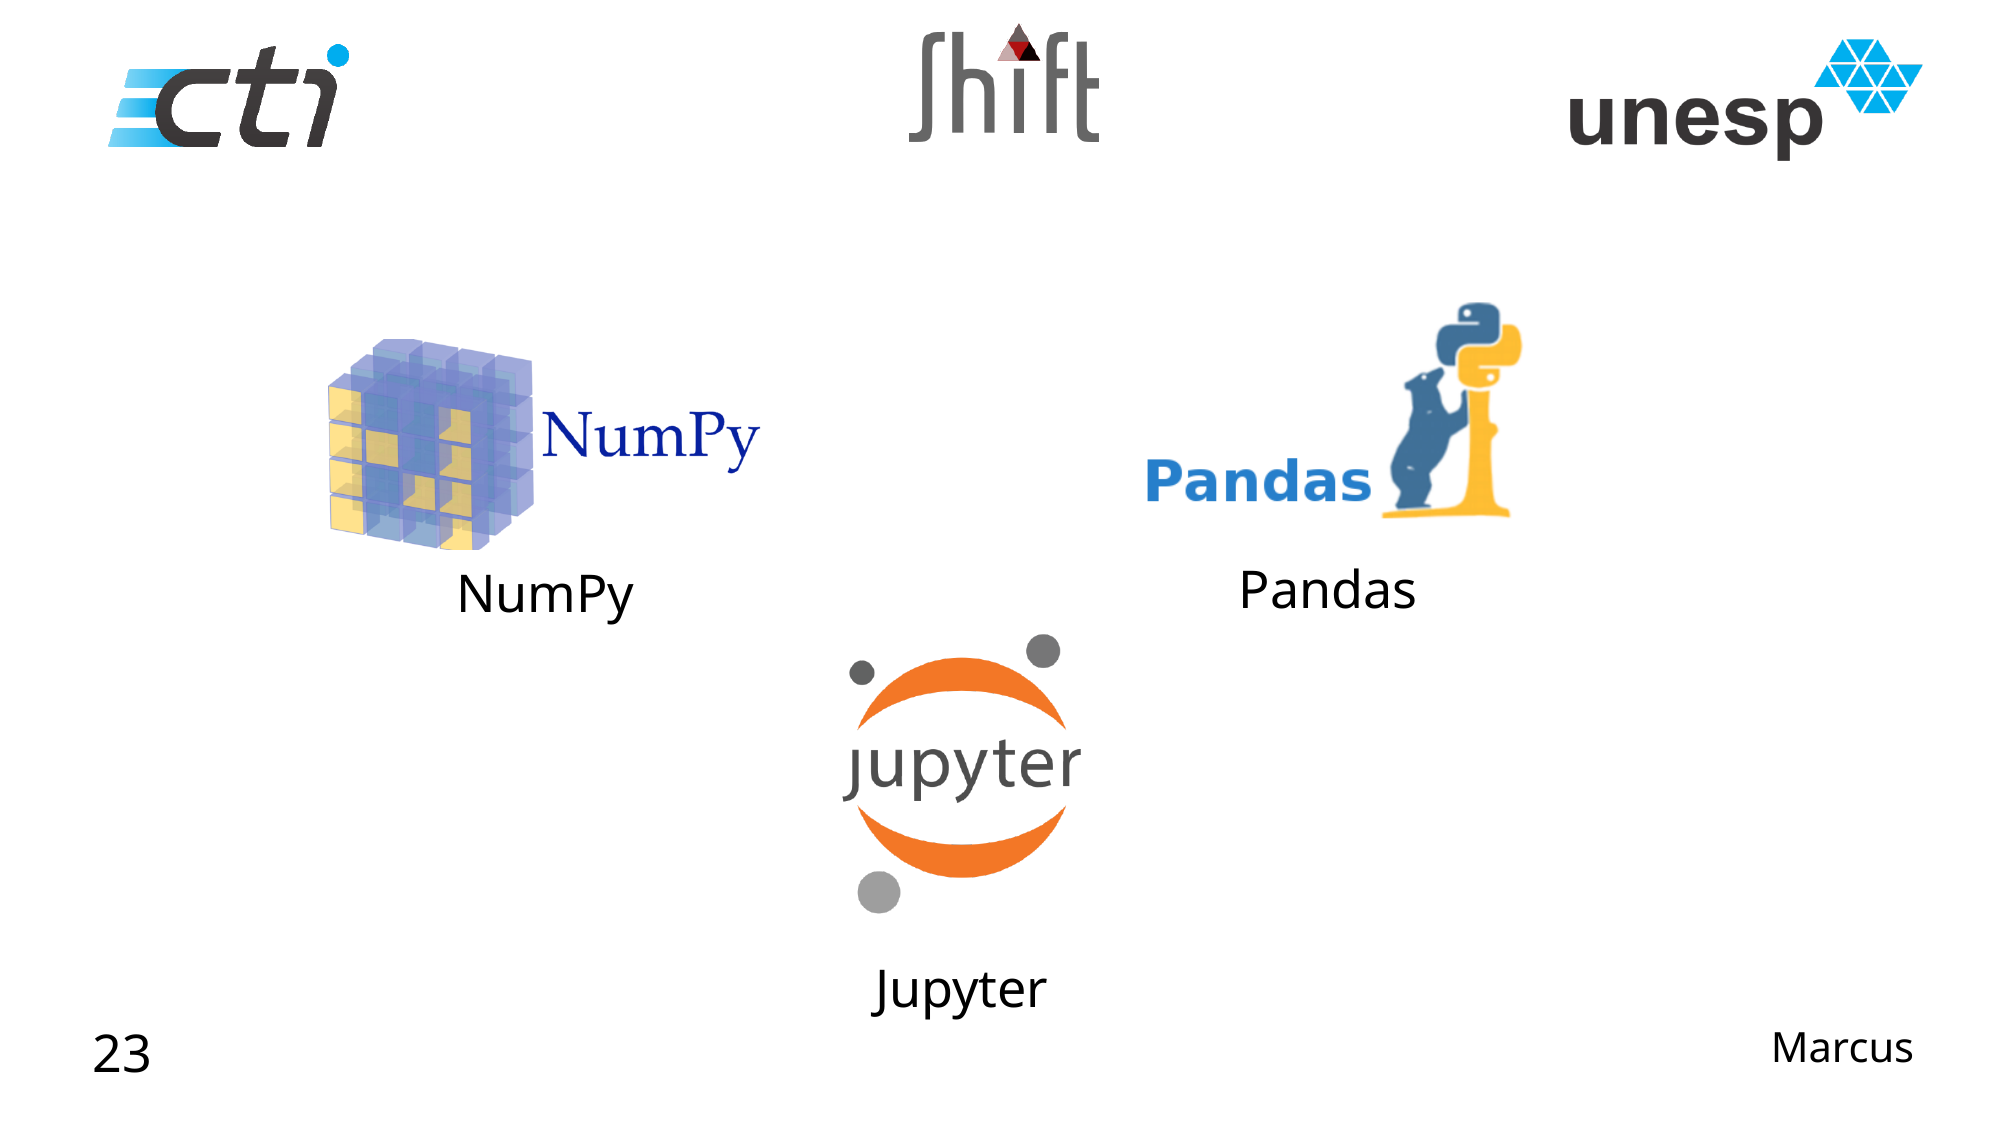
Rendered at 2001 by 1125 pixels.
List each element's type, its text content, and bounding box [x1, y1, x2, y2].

text_box 23 [77, 1012, 167, 1091]
picture [108, 44, 349, 148]
text_box Marcus [1756, 1012, 1930, 1078]
picture [839, 630, 1085, 915]
text_box Jupyter [811, 948, 1112, 1026]
picture [1570, 39, 1923, 161]
picture [909, 20, 1099, 142]
picture [328, 339, 763, 550]
text_box Pandas [1178, 554, 1479, 627]
text_box NumPy [395, 552, 696, 631]
picture [1084, 300, 1573, 554]
